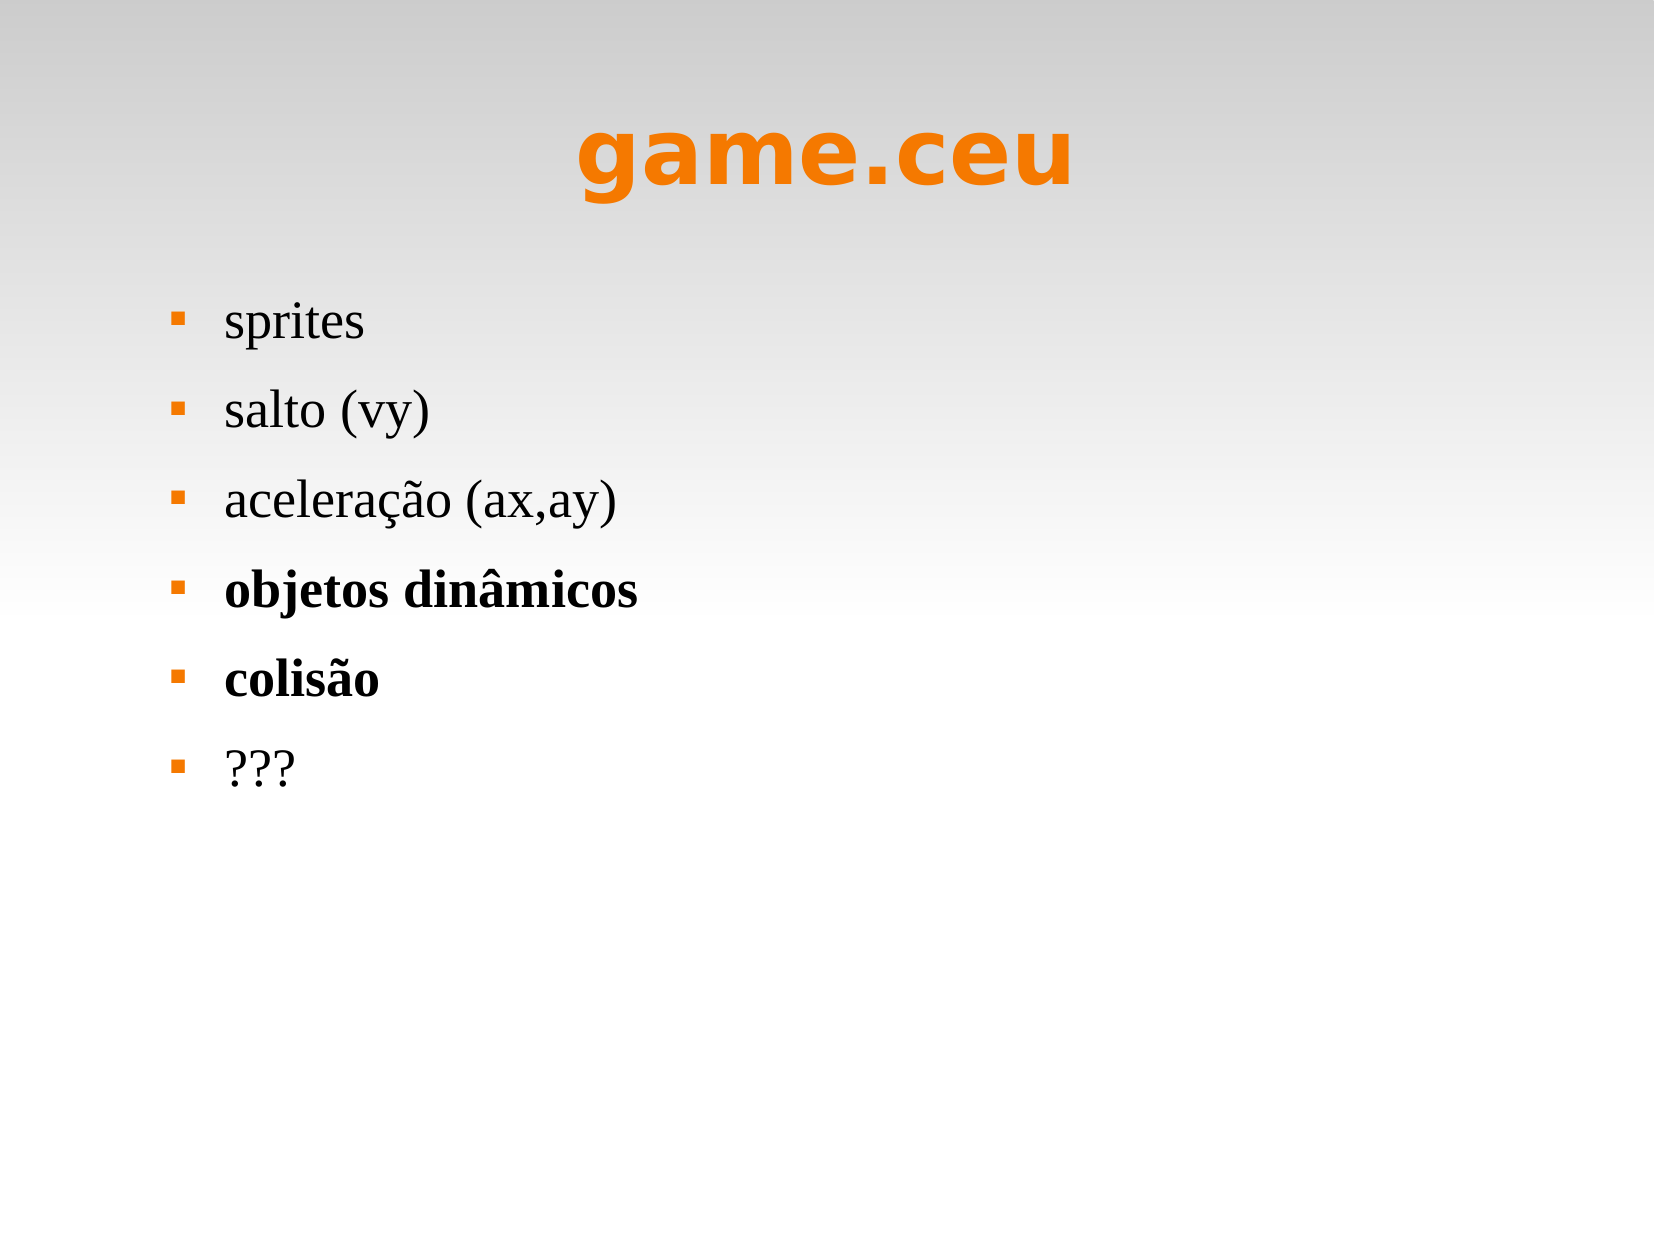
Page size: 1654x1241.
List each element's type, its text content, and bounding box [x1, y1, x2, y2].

title game.ceu [82, 49, 1571, 257]
list sprites salto (vy) aceleração (ax,ay) objetos dinâmicos colisão ??? [82, 290, 1571, 1169]
